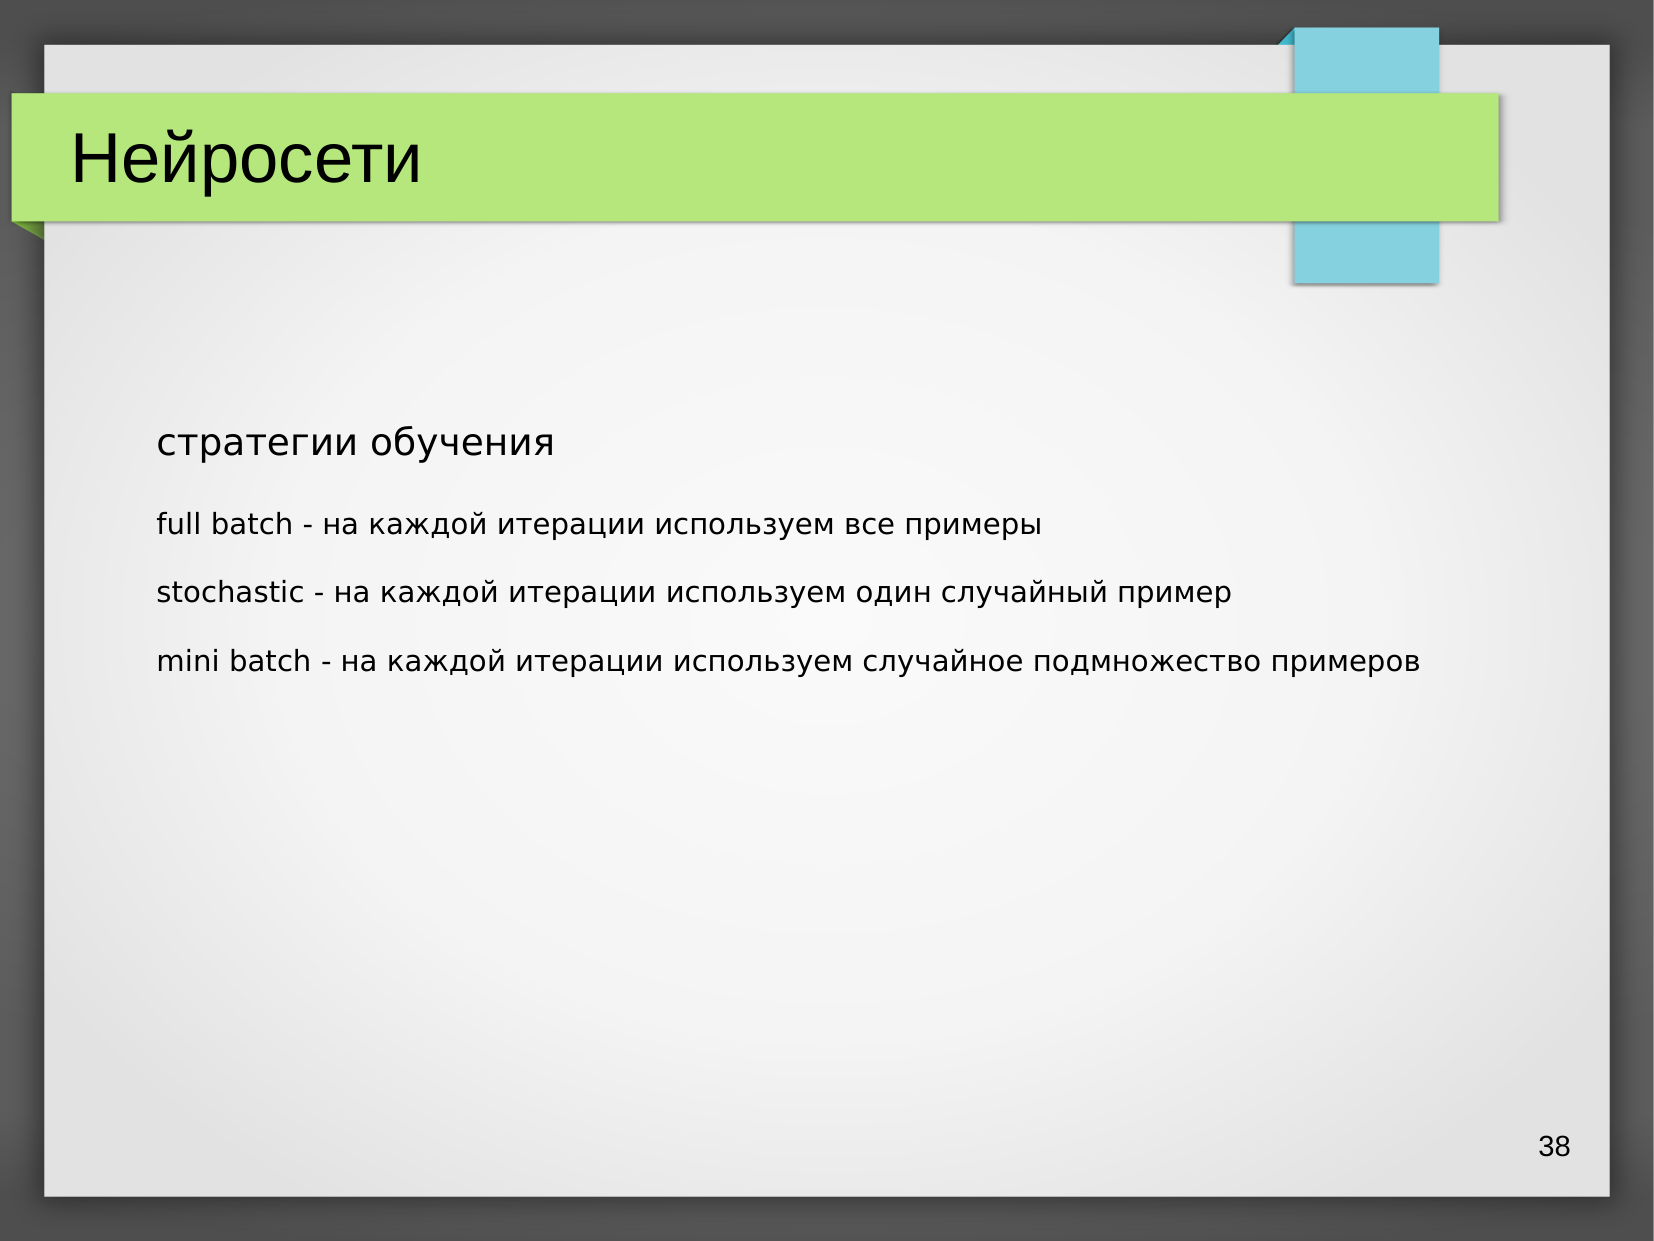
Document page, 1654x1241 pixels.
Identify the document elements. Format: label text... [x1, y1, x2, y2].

text_box стратегии обучения full batсh - на каждой итерации используем все примеры stochastic - на каждой итерации используем один случайный пример mini batch - на каждой итерации используем случайное подмножество примеров [141, 412, 1486, 733]
picture [0, 0, 1654, 1241]
title Нейросети [70, 118, 1205, 199]
